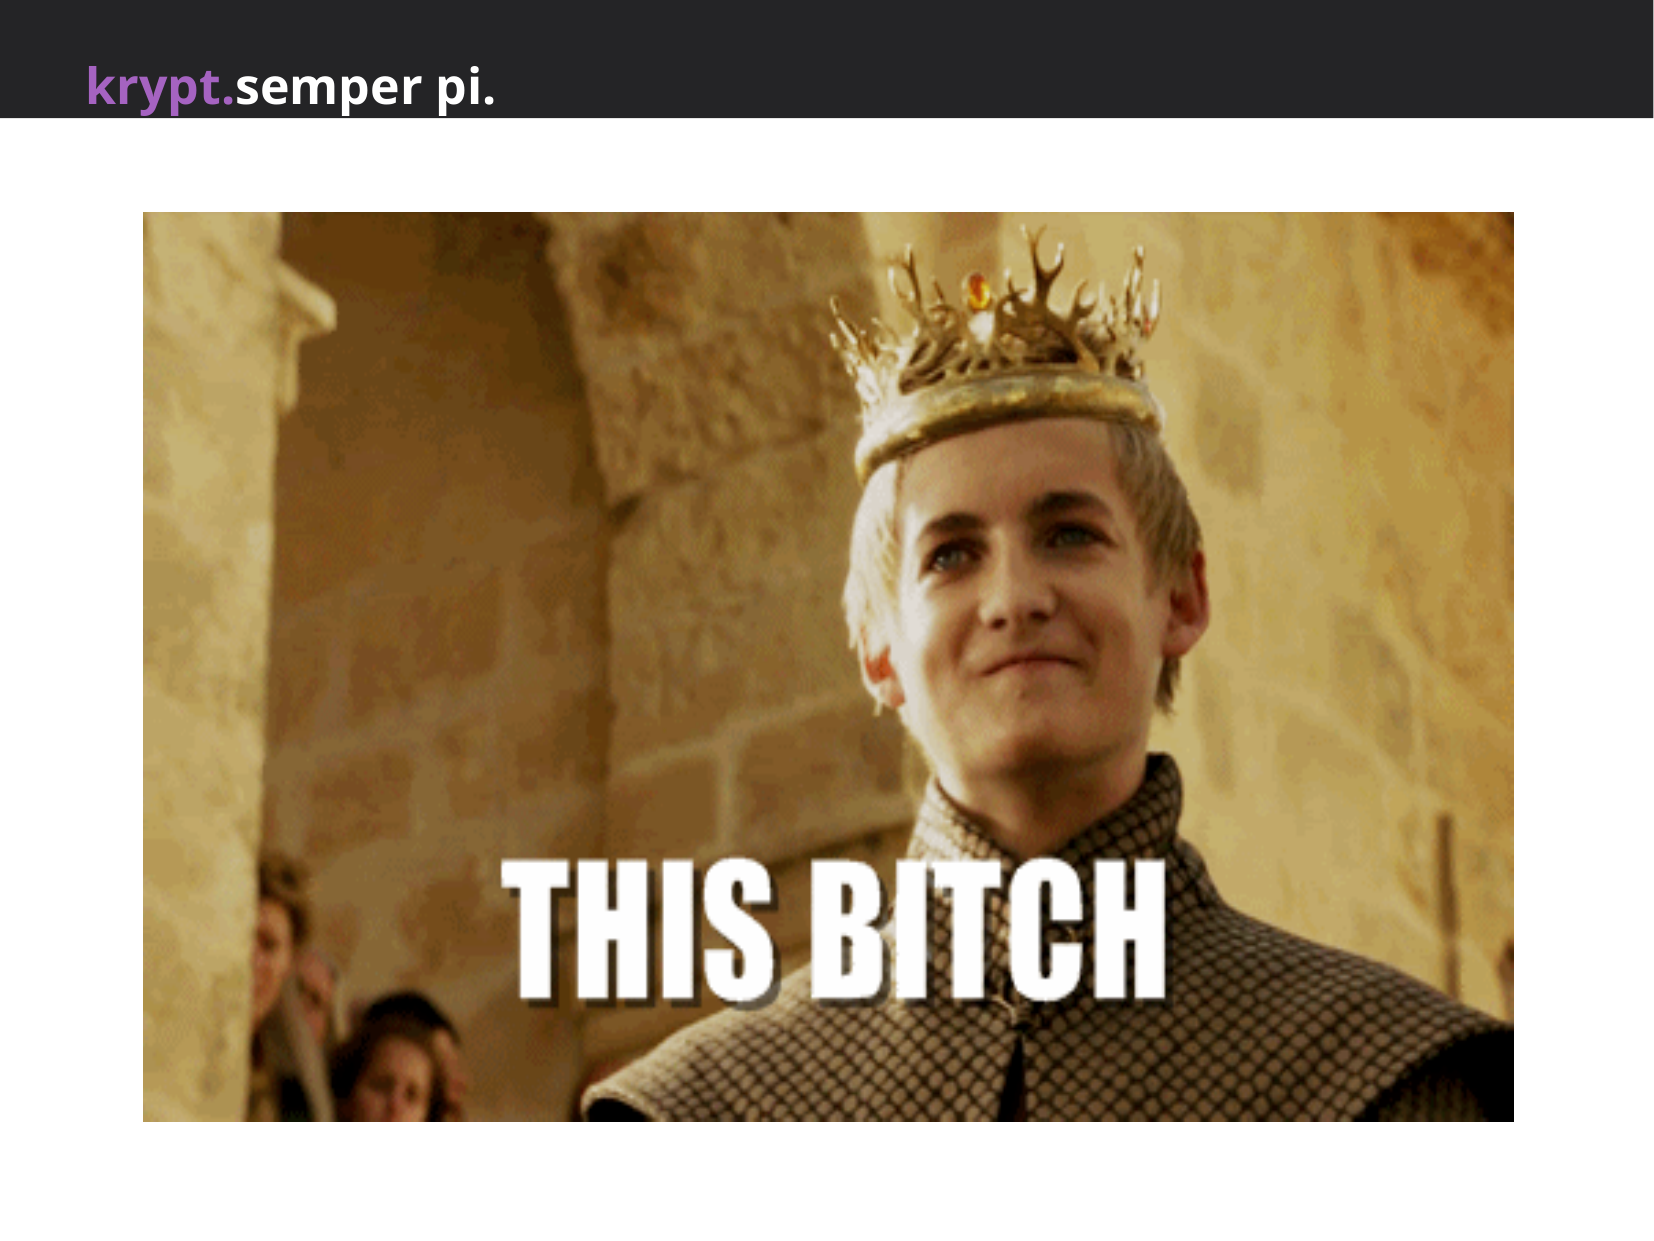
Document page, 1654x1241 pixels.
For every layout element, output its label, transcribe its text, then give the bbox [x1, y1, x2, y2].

text_box krypt.semper pi. [70, 43, 544, 119]
text_box [0, 0, 1654, 119]
picture [143, 212, 1514, 1123]
